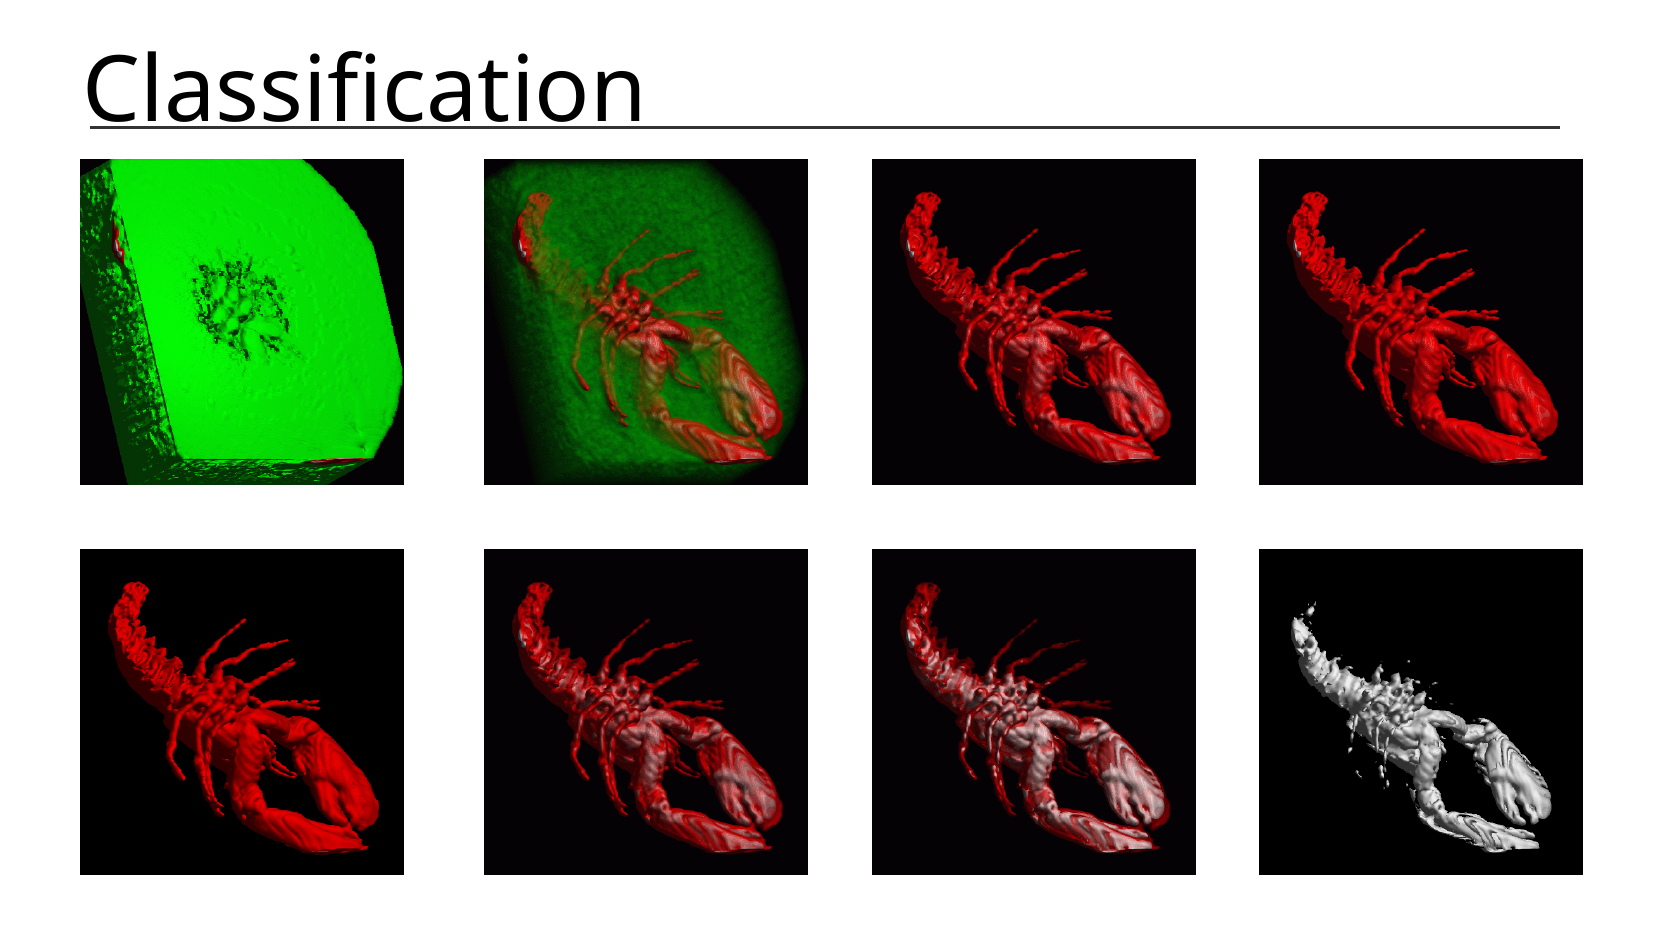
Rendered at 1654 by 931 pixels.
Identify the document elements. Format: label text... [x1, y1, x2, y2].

picture [484, 549, 808, 875]
title Classification [82, 32, 1571, 140]
picture [484, 159, 808, 485]
picture [80, 549, 404, 875]
picture [80, 159, 404, 485]
picture [872, 549, 1196, 875]
picture [1259, 549, 1583, 875]
picture [872, 159, 1196, 485]
picture [1259, 159, 1583, 485]
